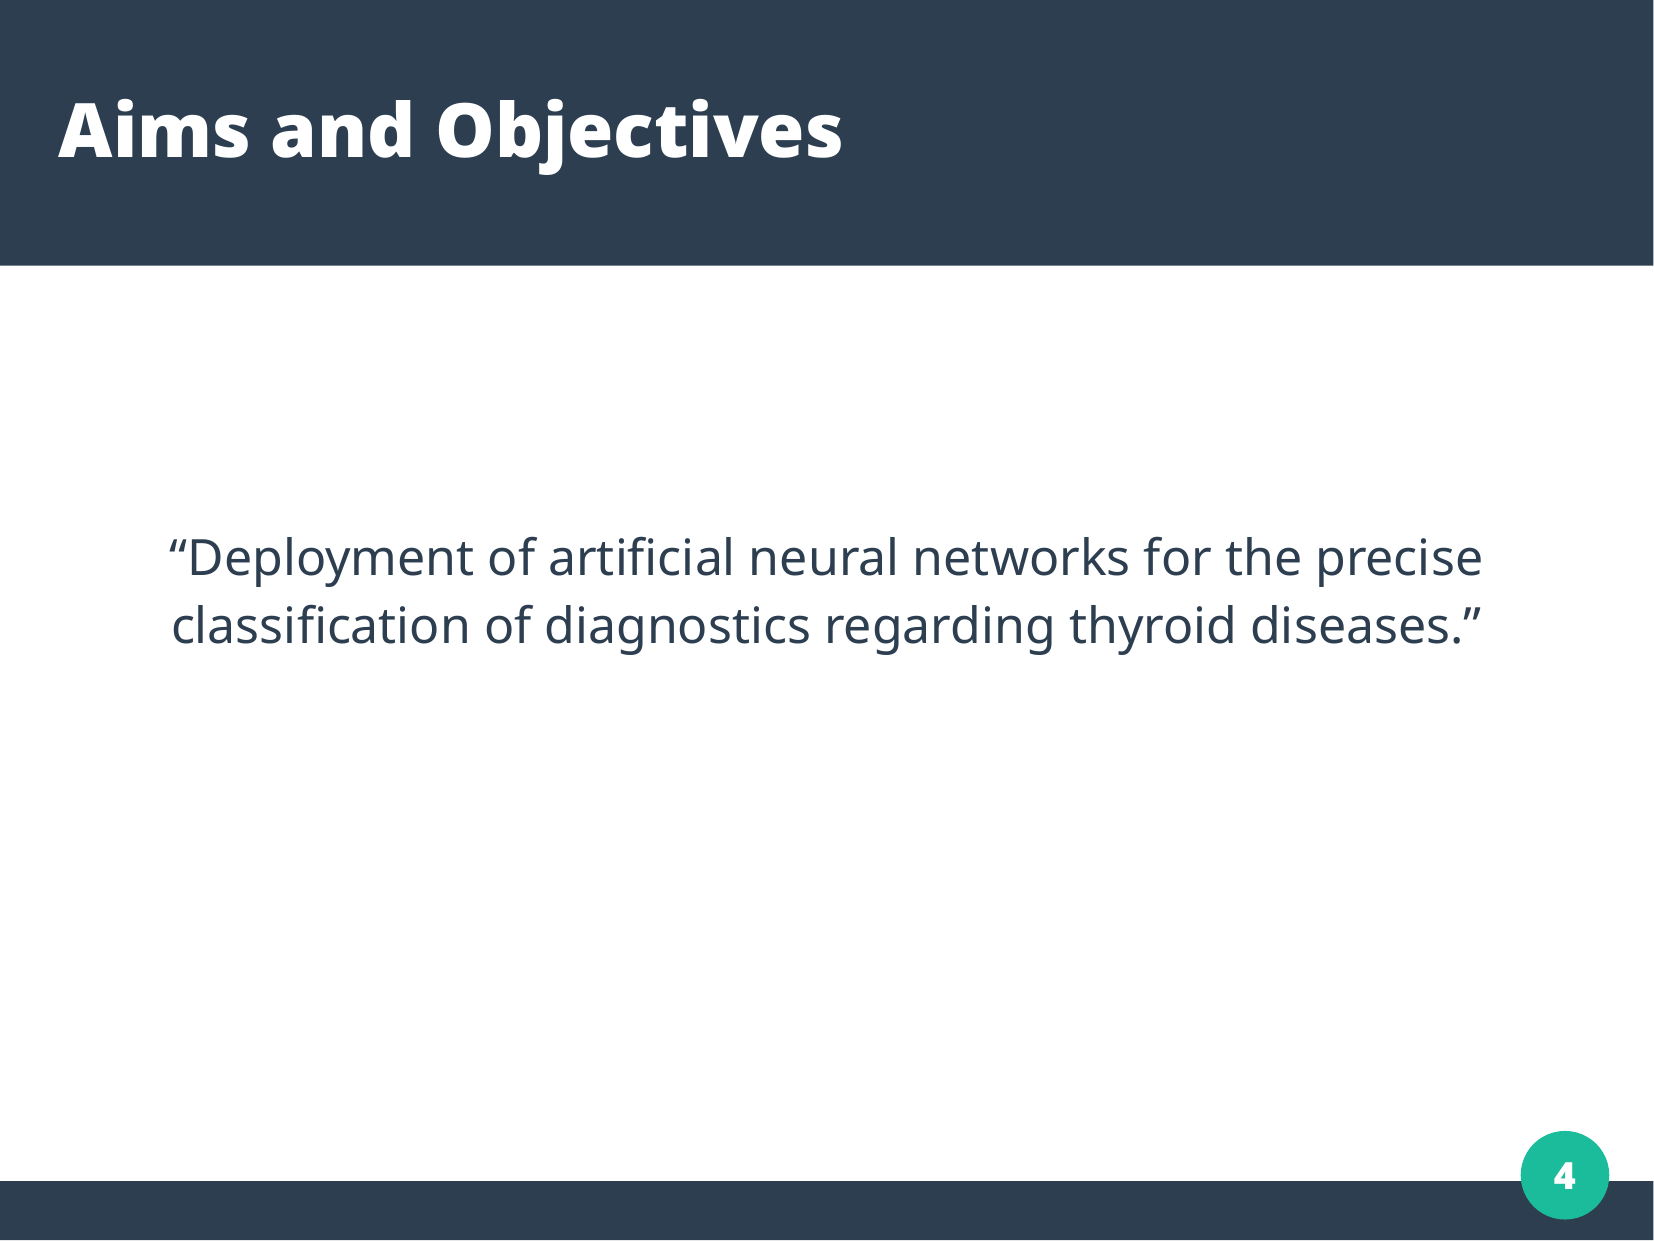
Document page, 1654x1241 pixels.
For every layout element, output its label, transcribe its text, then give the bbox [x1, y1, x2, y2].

title Aims and Objectives [59, 49, 1595, 207]
subtitle “Deployment of artificial neural networks for the precise classification of diagnostics regarding thyroid diseases.” [59, 324, 1595, 857]
